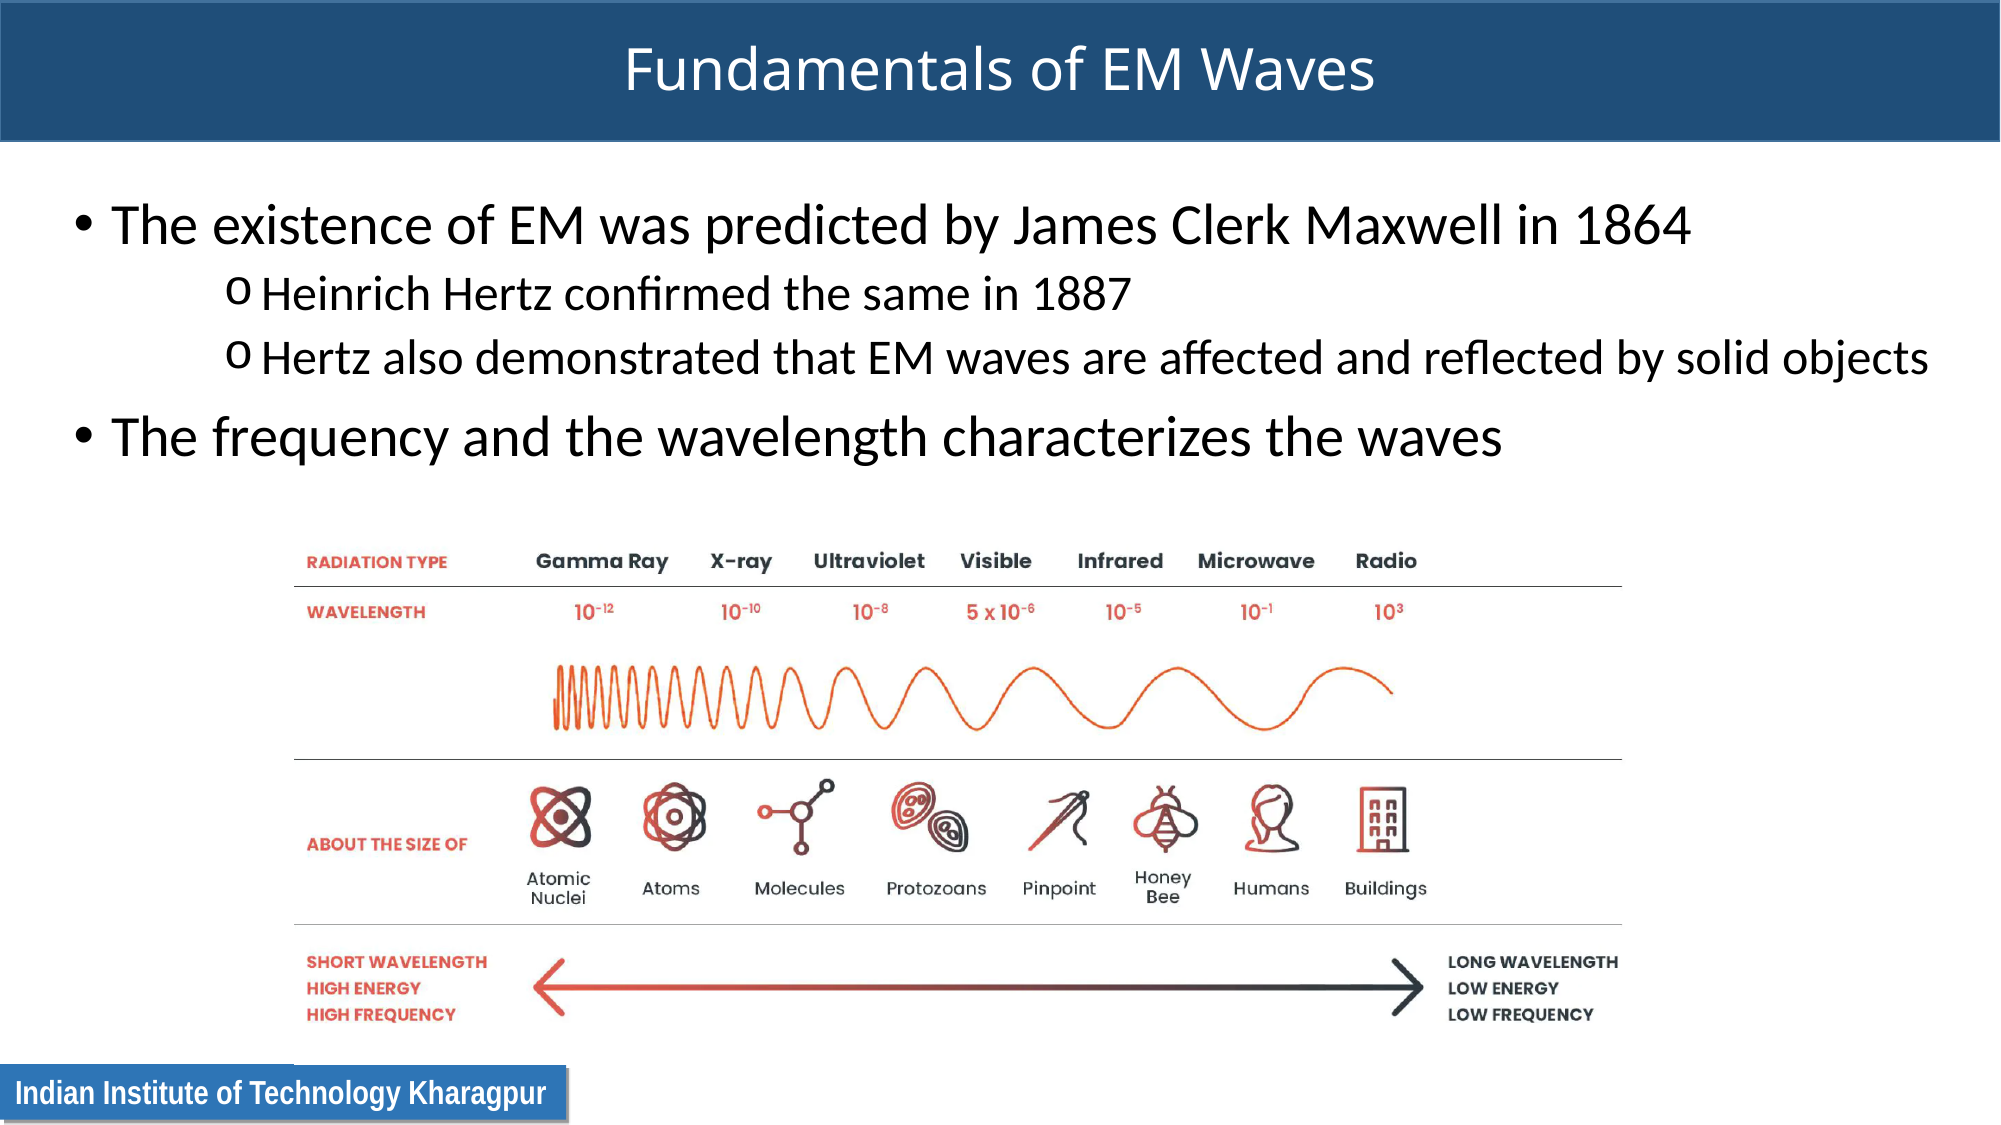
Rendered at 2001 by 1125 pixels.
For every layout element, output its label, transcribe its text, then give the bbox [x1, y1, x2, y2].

list The existence of EM was predicted by James Clerk Maxwell in 1864 Heinrich Hertz confirmed the same in 1887 Hertz also demonstrated that EM waves are affected and reflected by solid objects The frequency and the wavelength characterizes the waves [58, 186, 1954, 1065]
picture [294, 533, 1656, 1065]
title Fundamentals of EM Waves [0, 1, 2000, 141]
